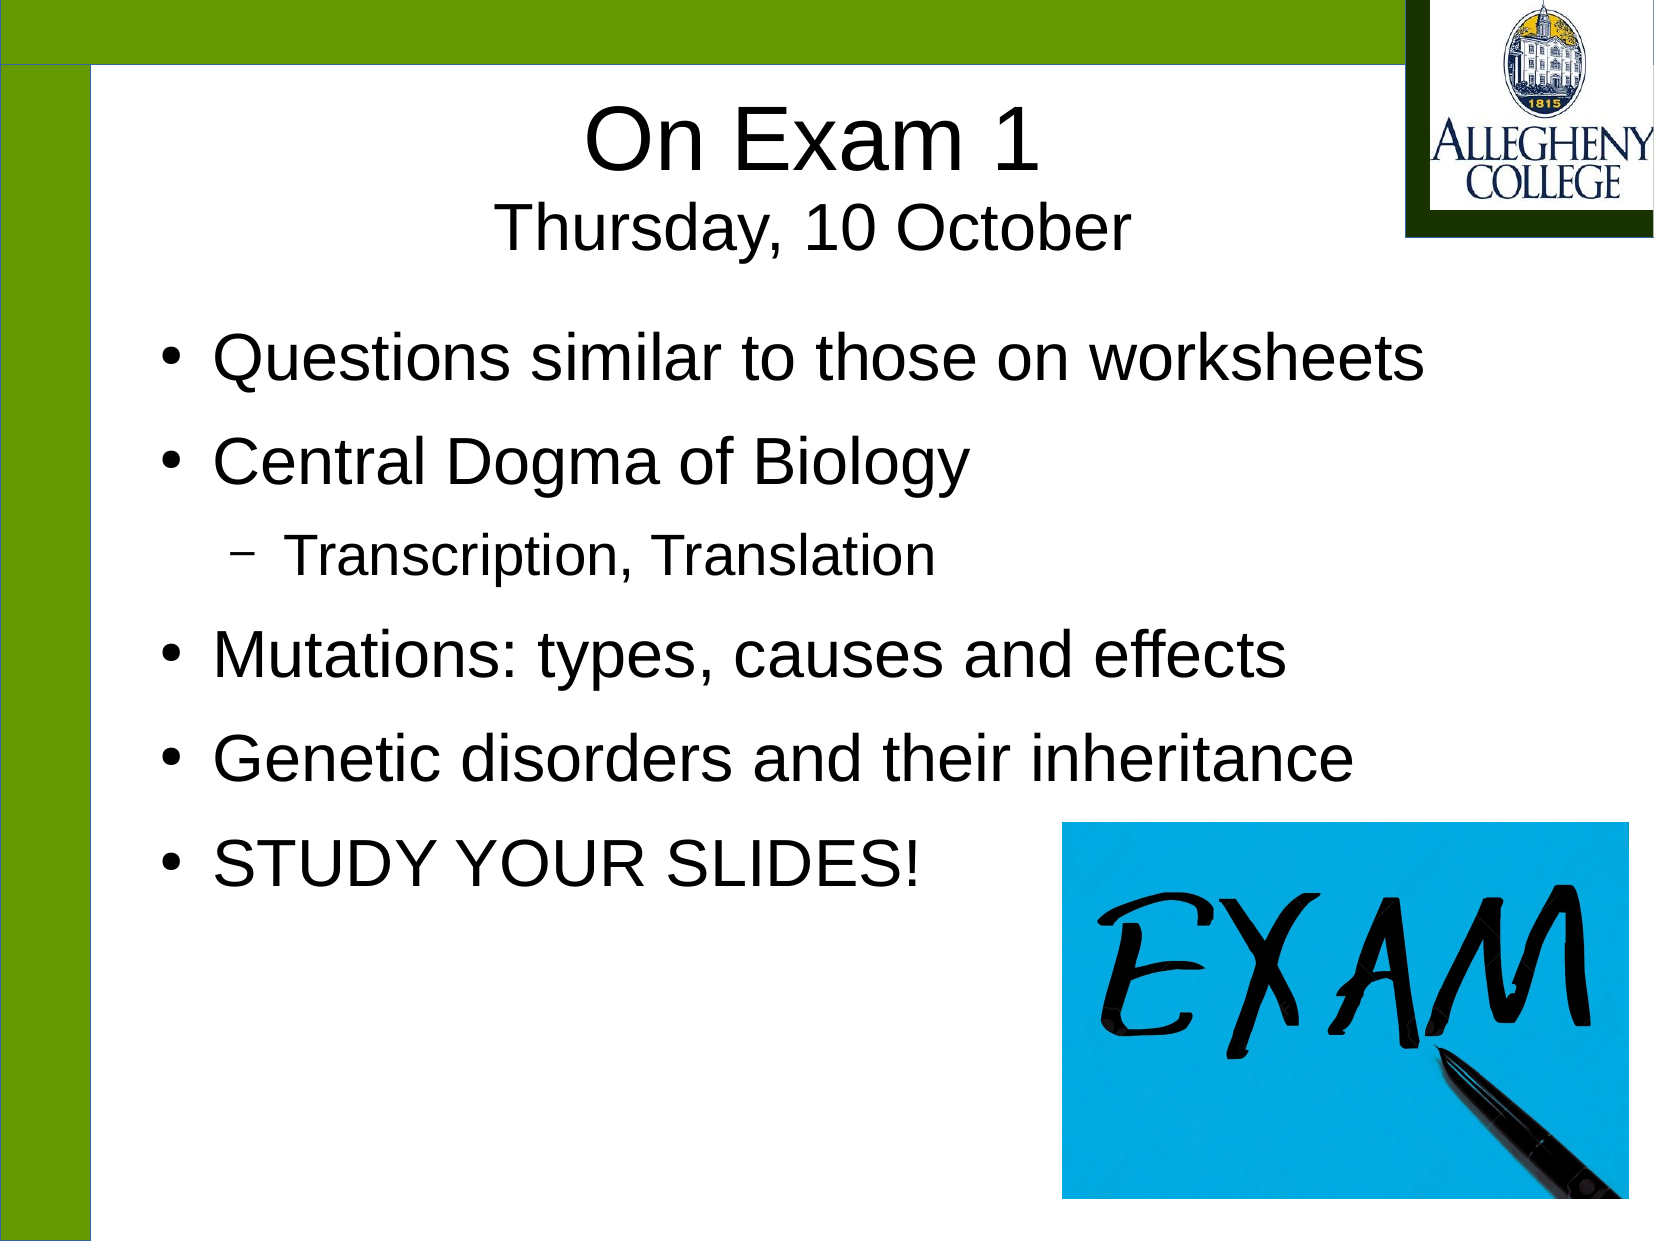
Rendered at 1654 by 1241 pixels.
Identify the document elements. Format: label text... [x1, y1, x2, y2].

picture [1328, 898, 1419, 1048]
picture [1220, 893, 1319, 1059]
picture [1099, 892, 1213, 924]
list Questions similar to those on worksheets Central Dogma of Biology Transcription, Translation Mutations: types, causes and effects Genetic disorders and their inheritance STUDY YOUR SLIDES! [141, 319, 1591, 1200]
picture [1430, 0, 1654, 210]
picture [1425, 885, 1590, 1036]
picture [1438, 1048, 1621, 1199]
text_box [0, 0, 1654, 1241]
picture [1101, 923, 1202, 1036]
title On Exam 1 Thursday, 10 October [112, 73, 1515, 281]
